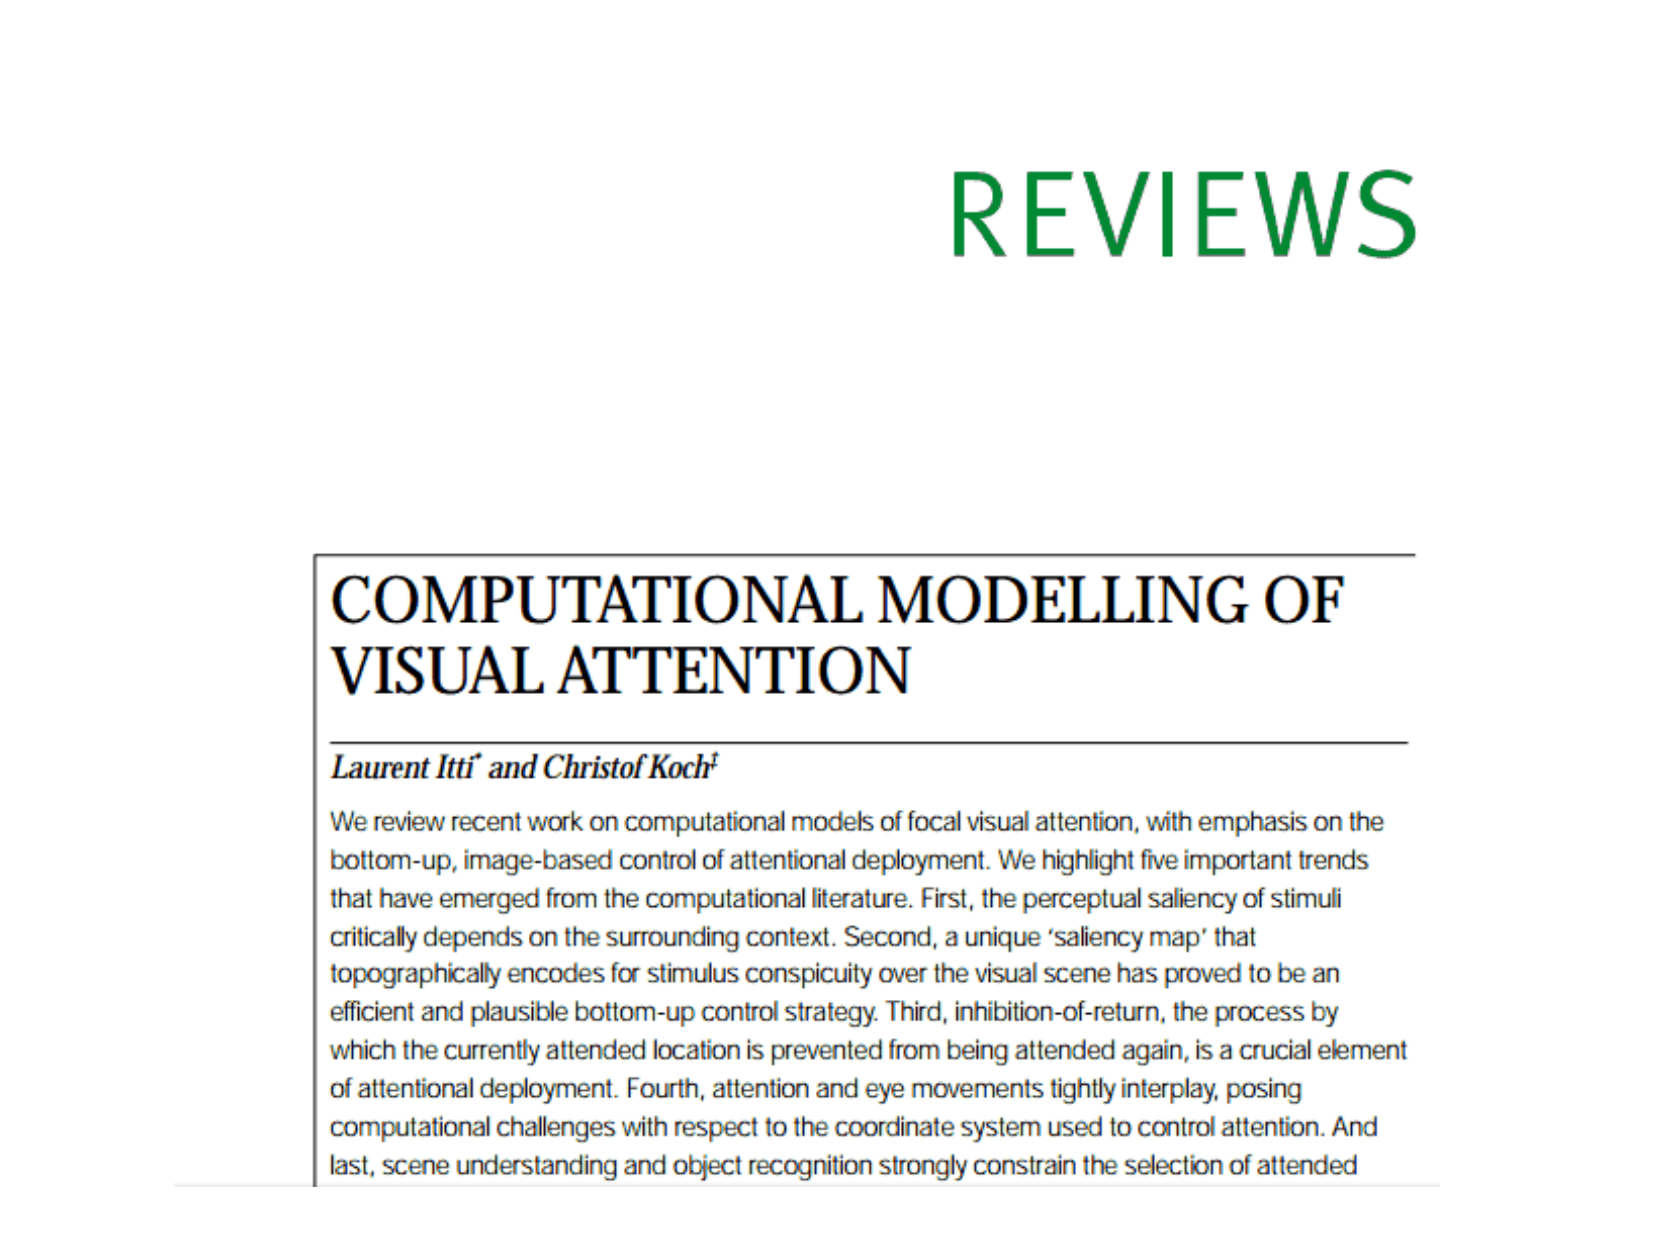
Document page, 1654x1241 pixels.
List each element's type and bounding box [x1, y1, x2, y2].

picture [174, 55, 1440, 1187]
